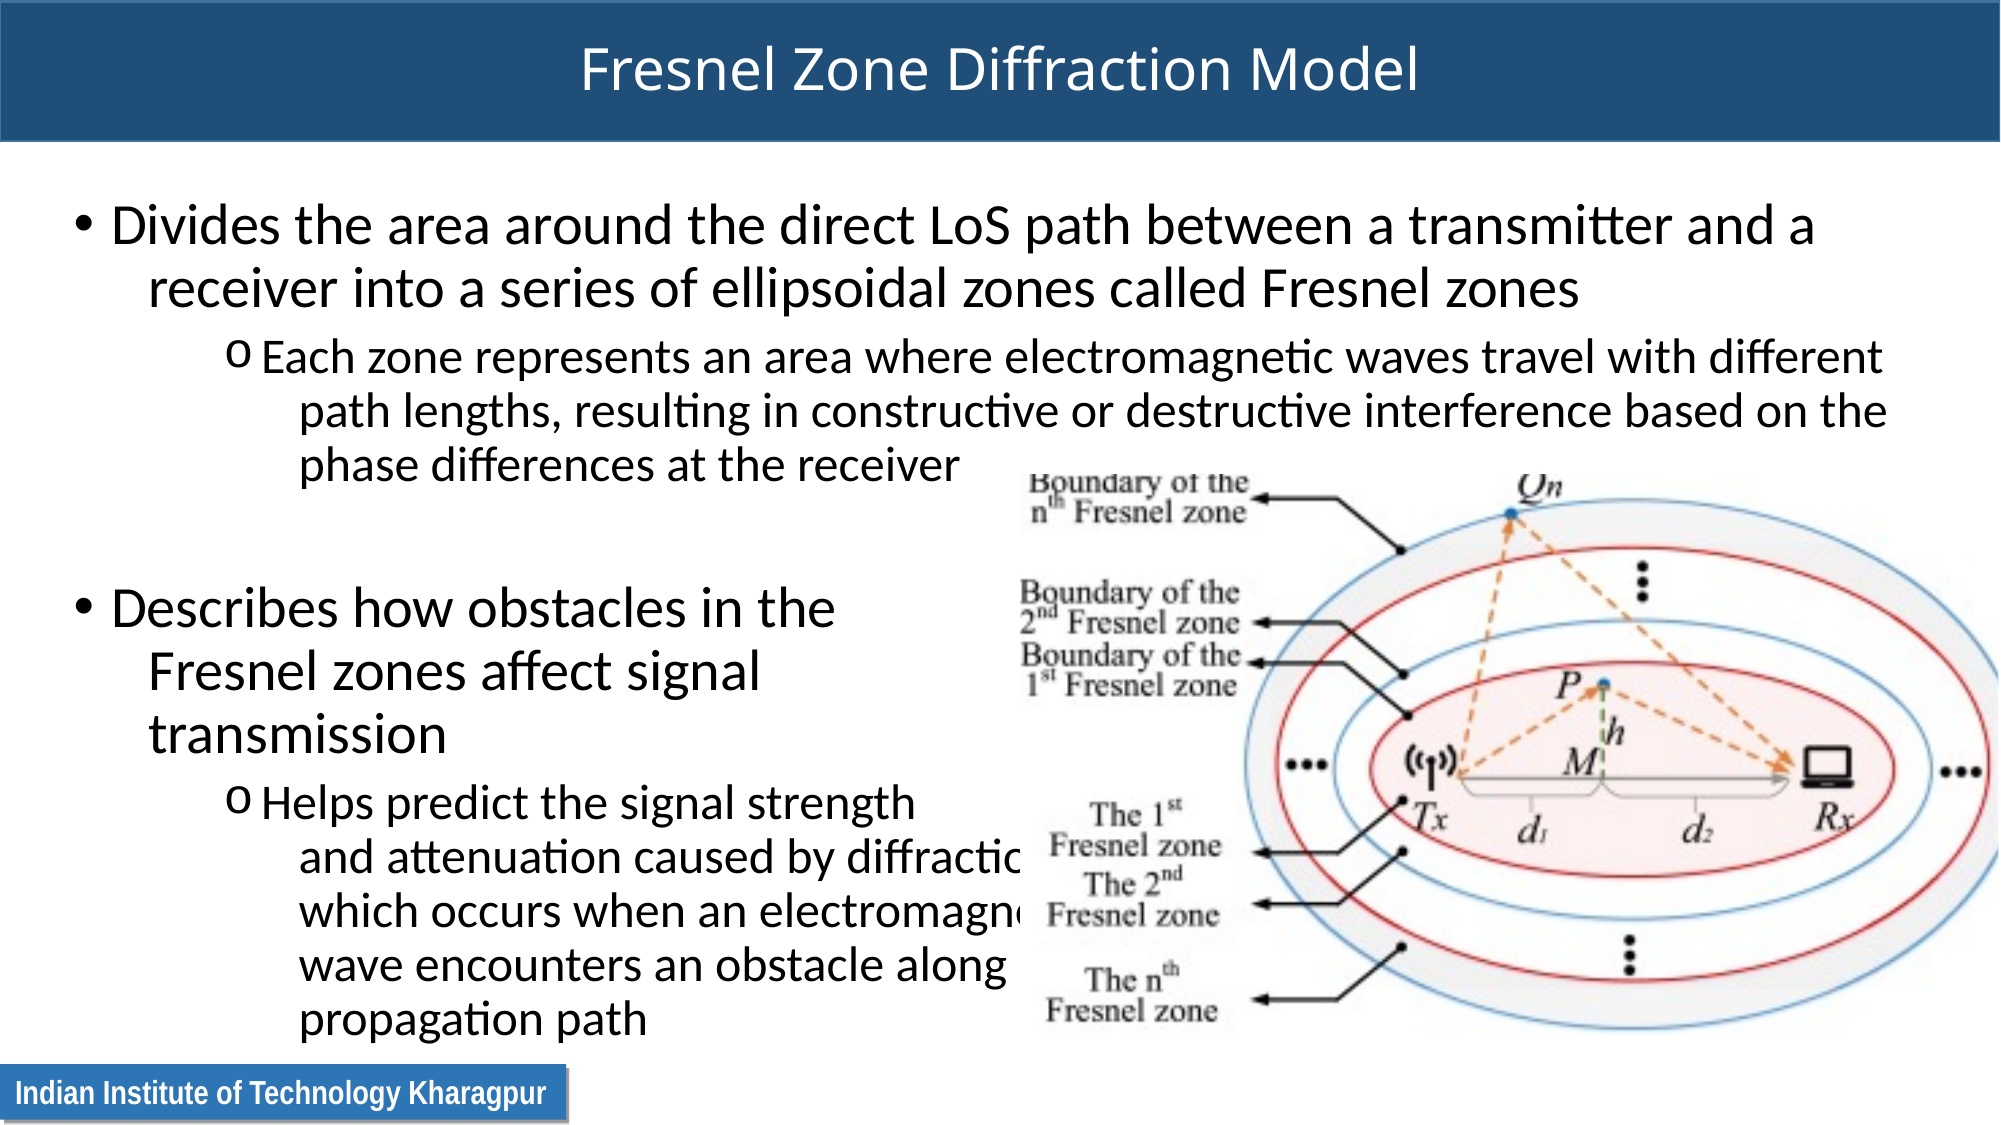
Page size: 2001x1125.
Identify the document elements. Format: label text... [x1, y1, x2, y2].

title Fresnel Zone Diffraction Model [0, 1, 2000, 141]
picture [1009, 474, 1999, 1040]
list Divides the area around the direct LoS path between a transmitter and a receiver into a series of ellipsoidal zones called Fresnel zones Each zone represents an area where electromagnetic waves travel with different path lengths, resulting in constructive or destructive interference based on the phase differences at the receiver Describes how obstacles in the Fresnel zones affect signal transmission Helps predict the signal strength and attenuation caused by diffraction, which occurs when an electromagnetic wave encounters an obstacle along its propagation path [58, 186, 1954, 1065]
